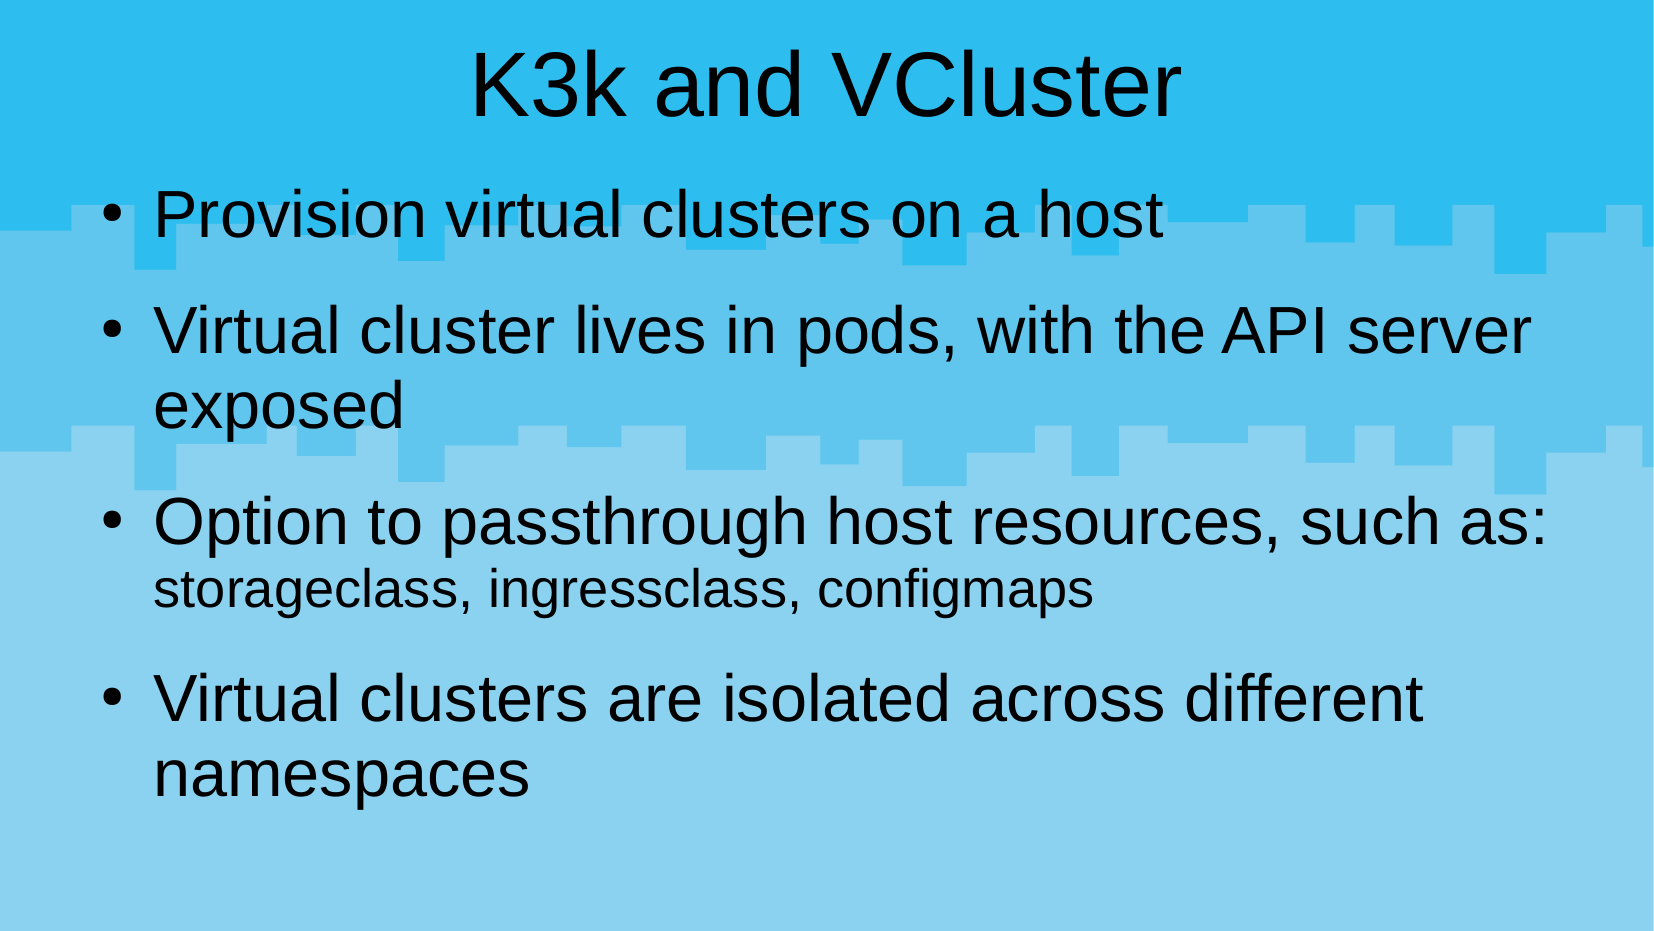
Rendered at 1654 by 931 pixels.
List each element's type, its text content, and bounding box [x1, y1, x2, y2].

picture [0, 0, 1654, 931]
title K3k and VCluster [82, 7, 1571, 163]
list Provision virtual clusters on a host Virtual cluster lives in pods, with the API server exposed Option to passthrough host resources, such as: storageclass, ingressclass, configmaps Virtual clusters are isolated across different namespaces [82, 177, 1571, 827]
